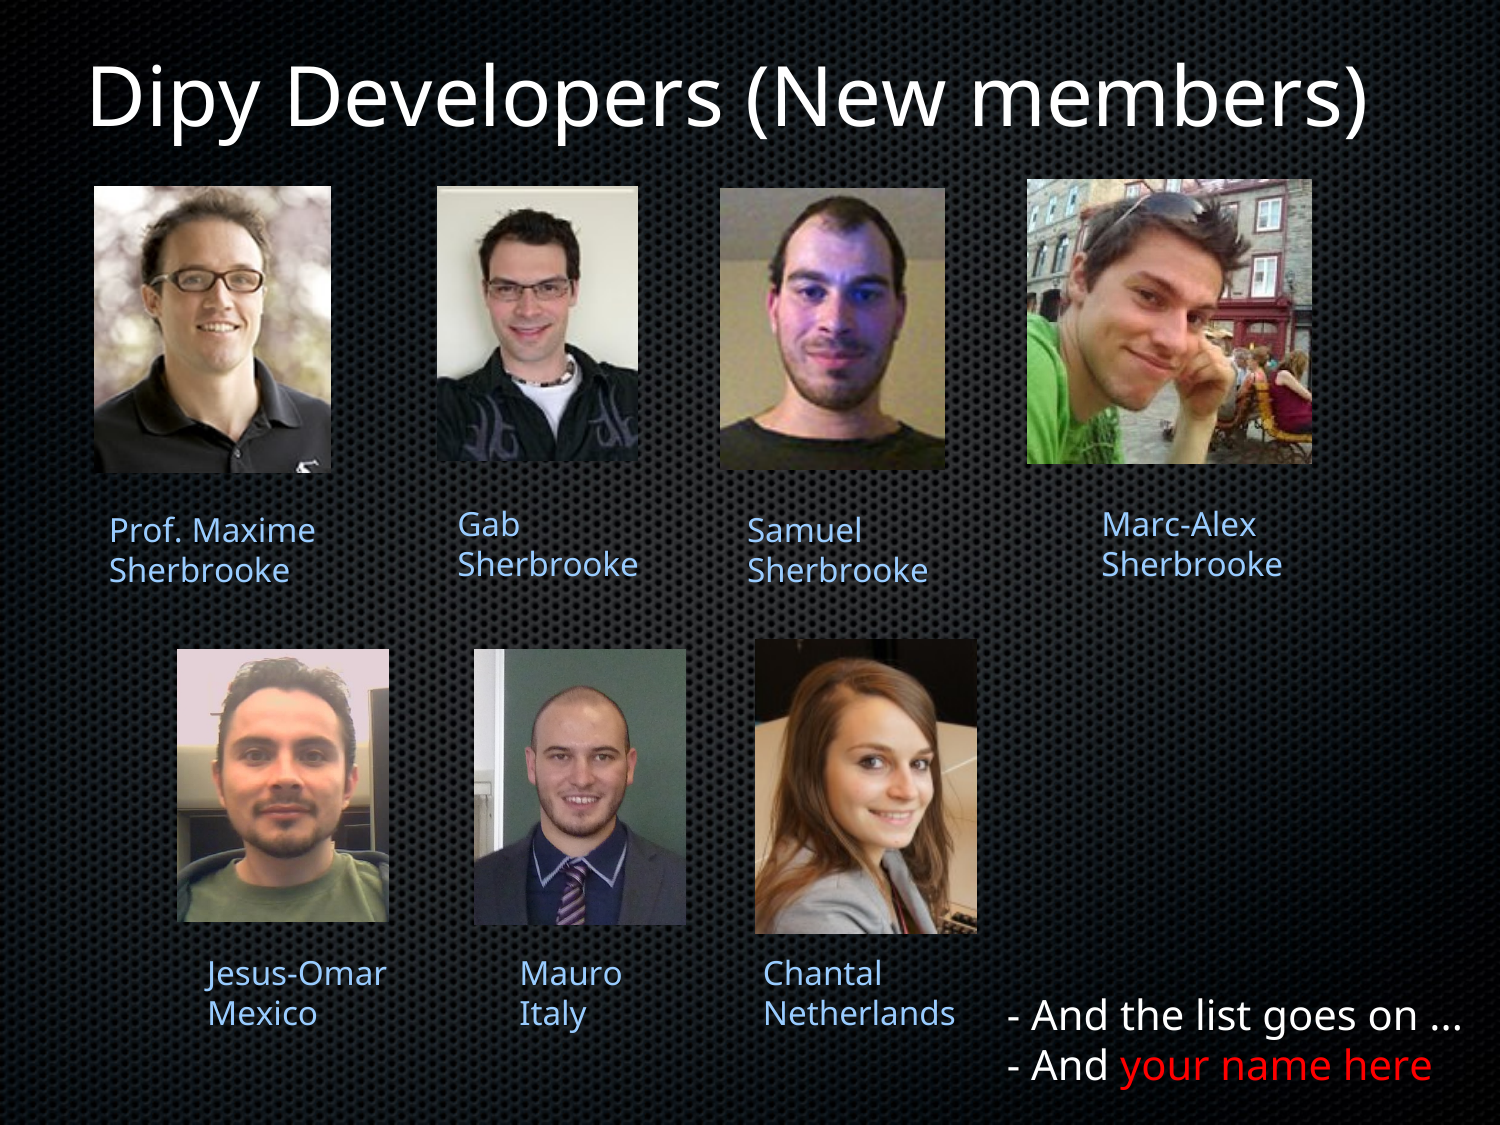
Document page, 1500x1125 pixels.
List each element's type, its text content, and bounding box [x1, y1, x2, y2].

text_box Prof. Maxime Sherbrooke [93, 501, 338, 597]
text_box Samuel Sherbrooke [732, 501, 952, 597]
text_box Chantal Netherlands [748, 944, 981, 1040]
text_box Gab Sherbrooke [442, 496, 662, 591]
text_box Jesus-Omar Mexico [192, 944, 414, 1040]
text_box Dipy Developers (New members) [70, 35, 1483, 151]
text_box Marc-Alex Sherbrooke [1086, 496, 1306, 591]
picture [0, 0, 1500, 1125]
text_box - And the list goes on ... - And your name here [992, 885, 1500, 1097]
text_box Mauro Italy [504, 944, 638, 1040]
